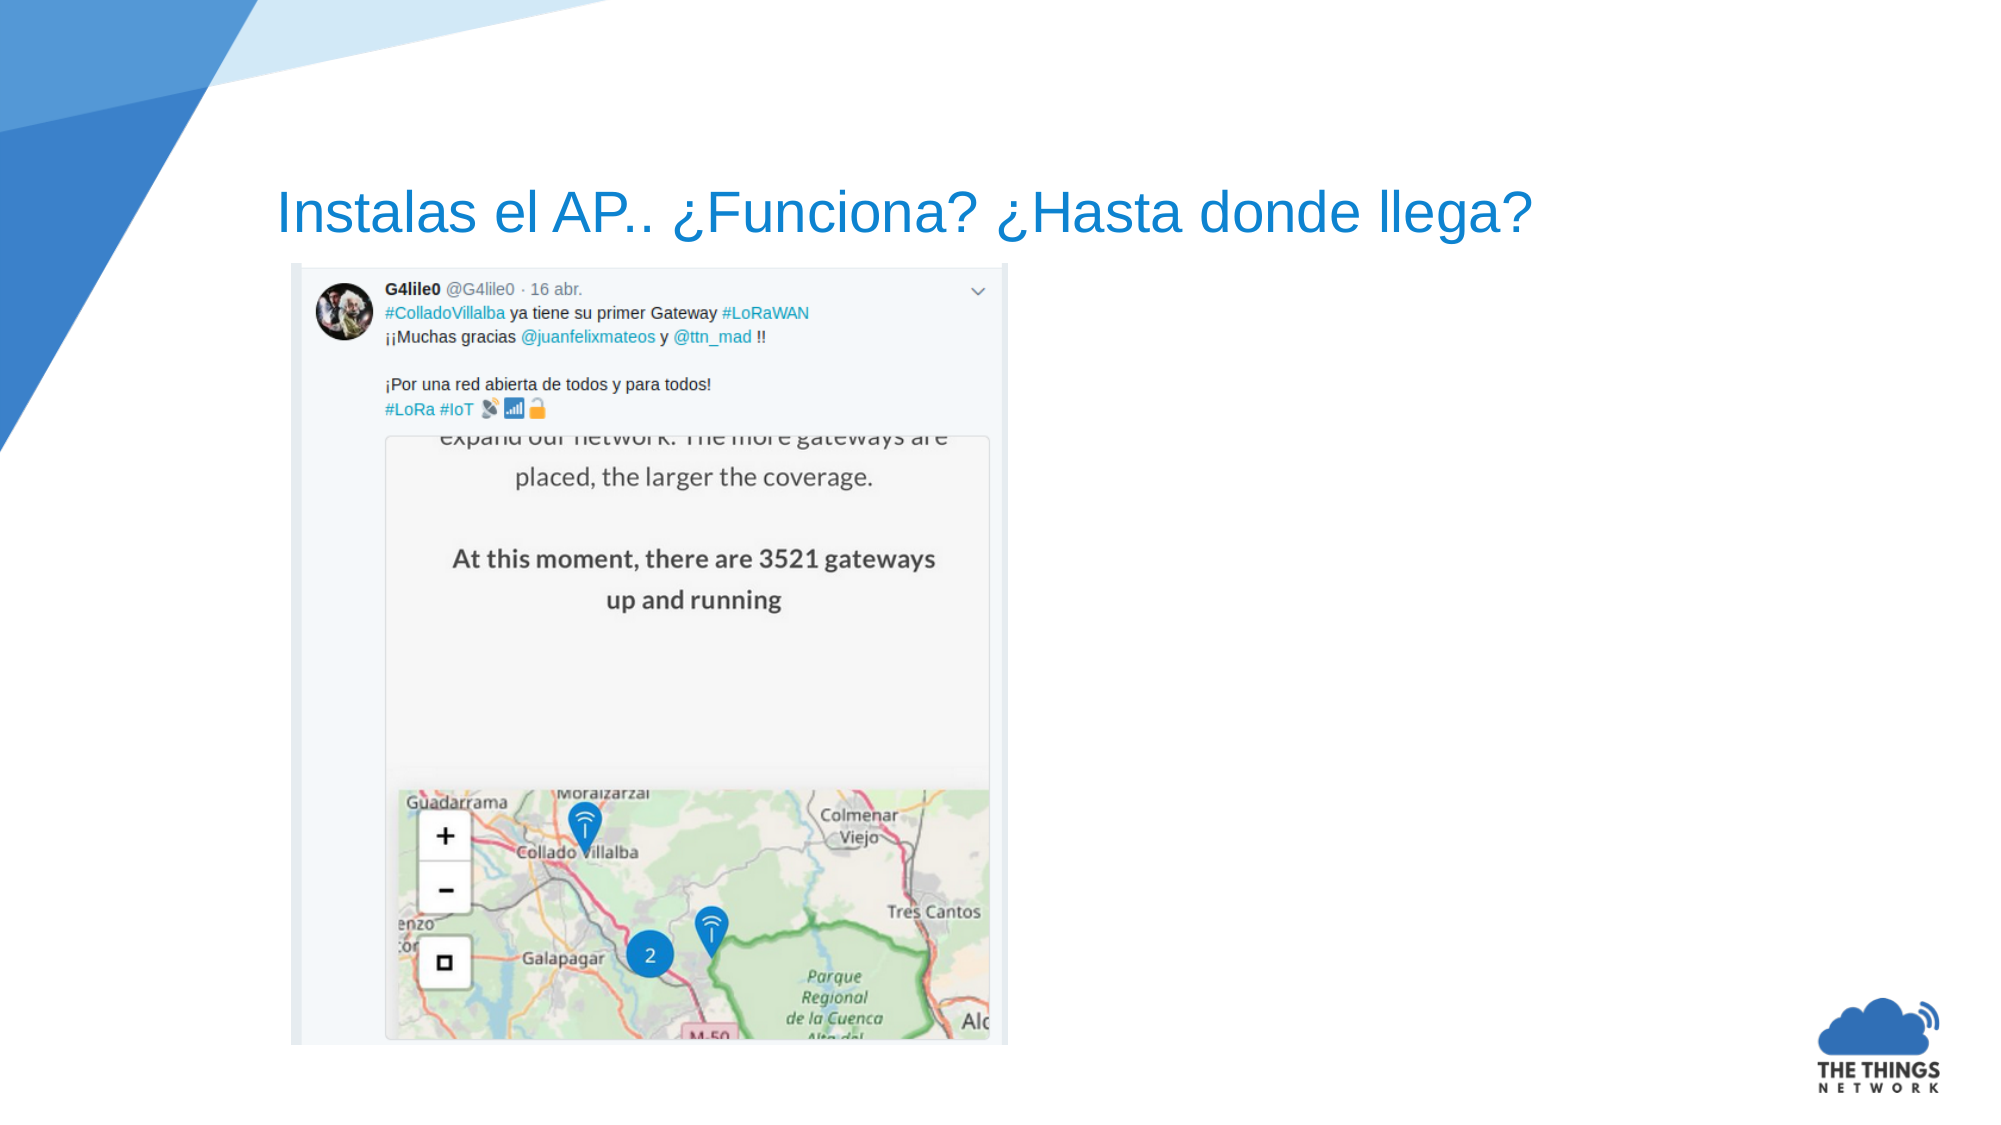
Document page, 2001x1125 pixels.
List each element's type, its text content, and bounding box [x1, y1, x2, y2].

picture [0, 0, 1940, 1093]
title Instalas el AP.. ¿Funciona? ¿Hasta donde llega? [261, 100, 1863, 318]
